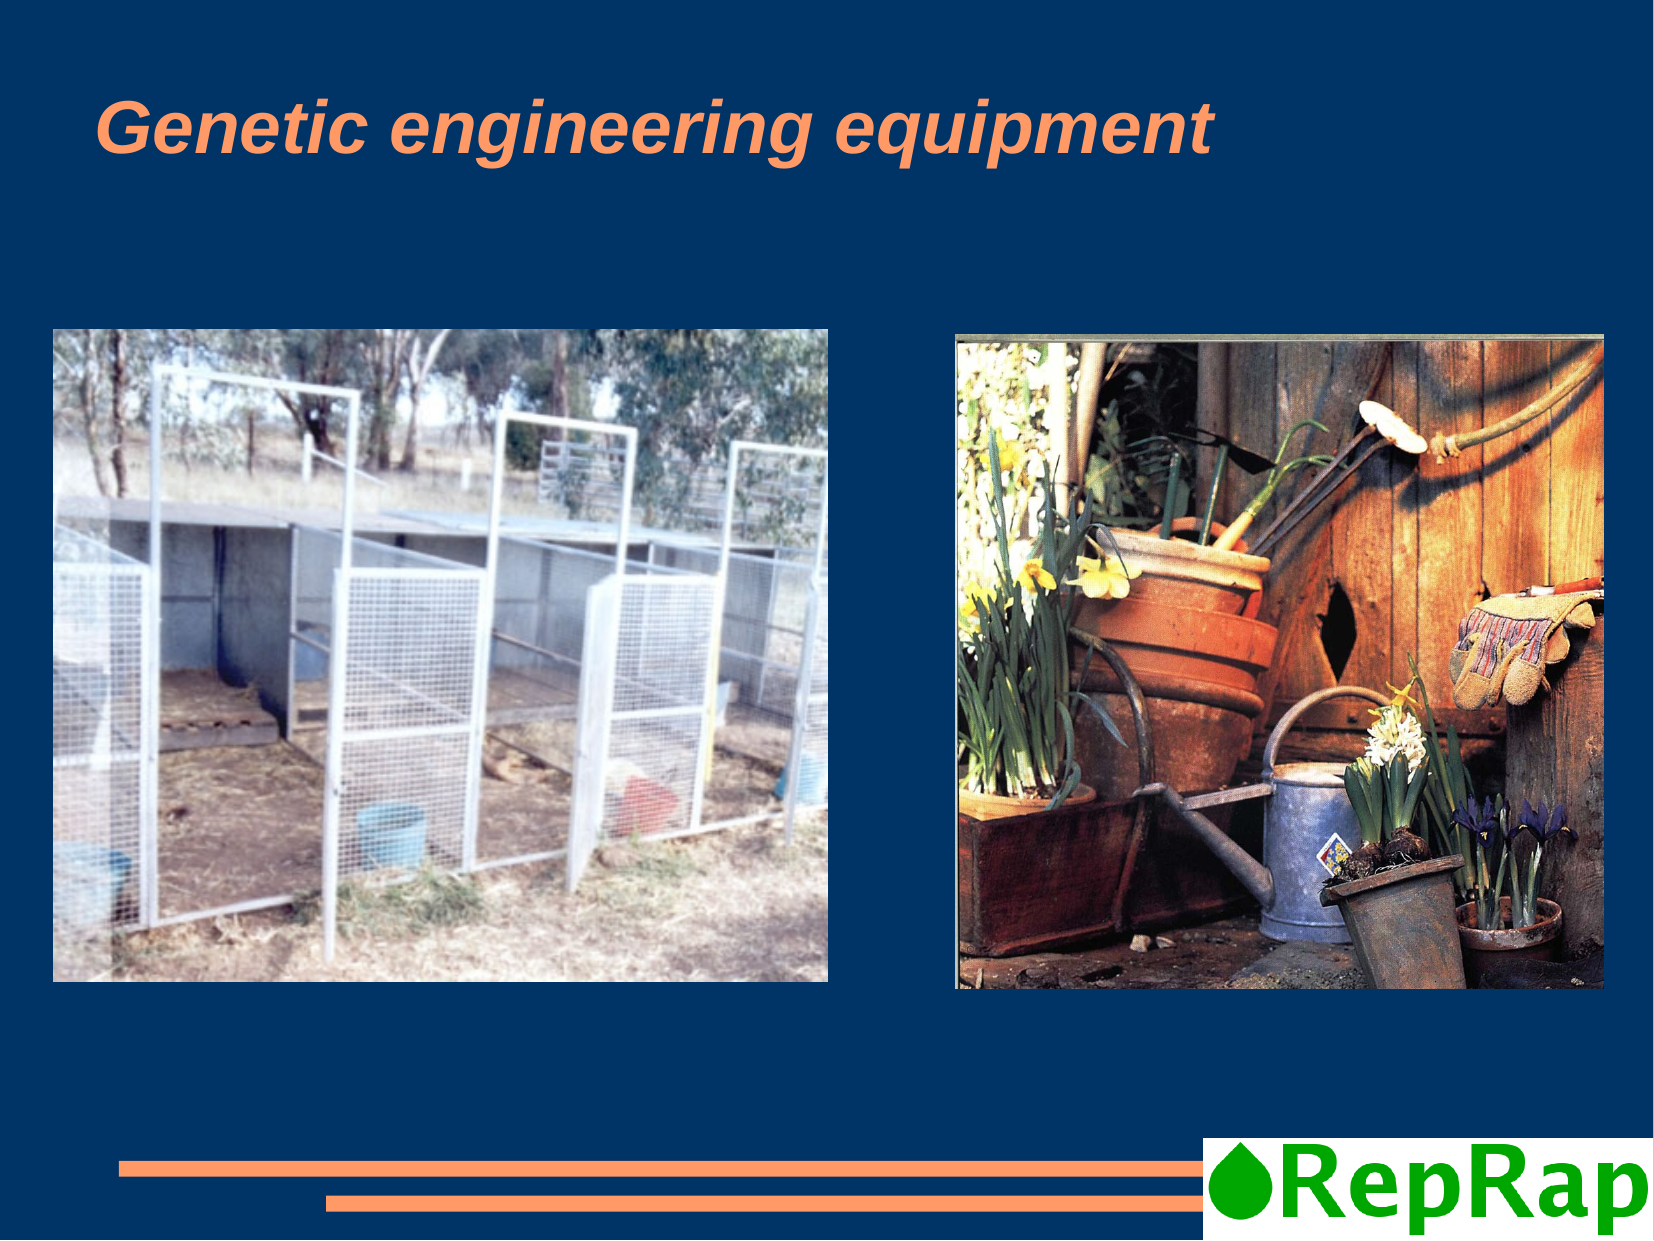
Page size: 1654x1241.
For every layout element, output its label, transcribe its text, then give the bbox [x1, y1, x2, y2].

picture [1203, 1138, 1654, 1241]
title Genetic engineering equipment [94, 57, 1489, 199]
picture [53, 329, 828, 982]
picture [955, 334, 1604, 989]
